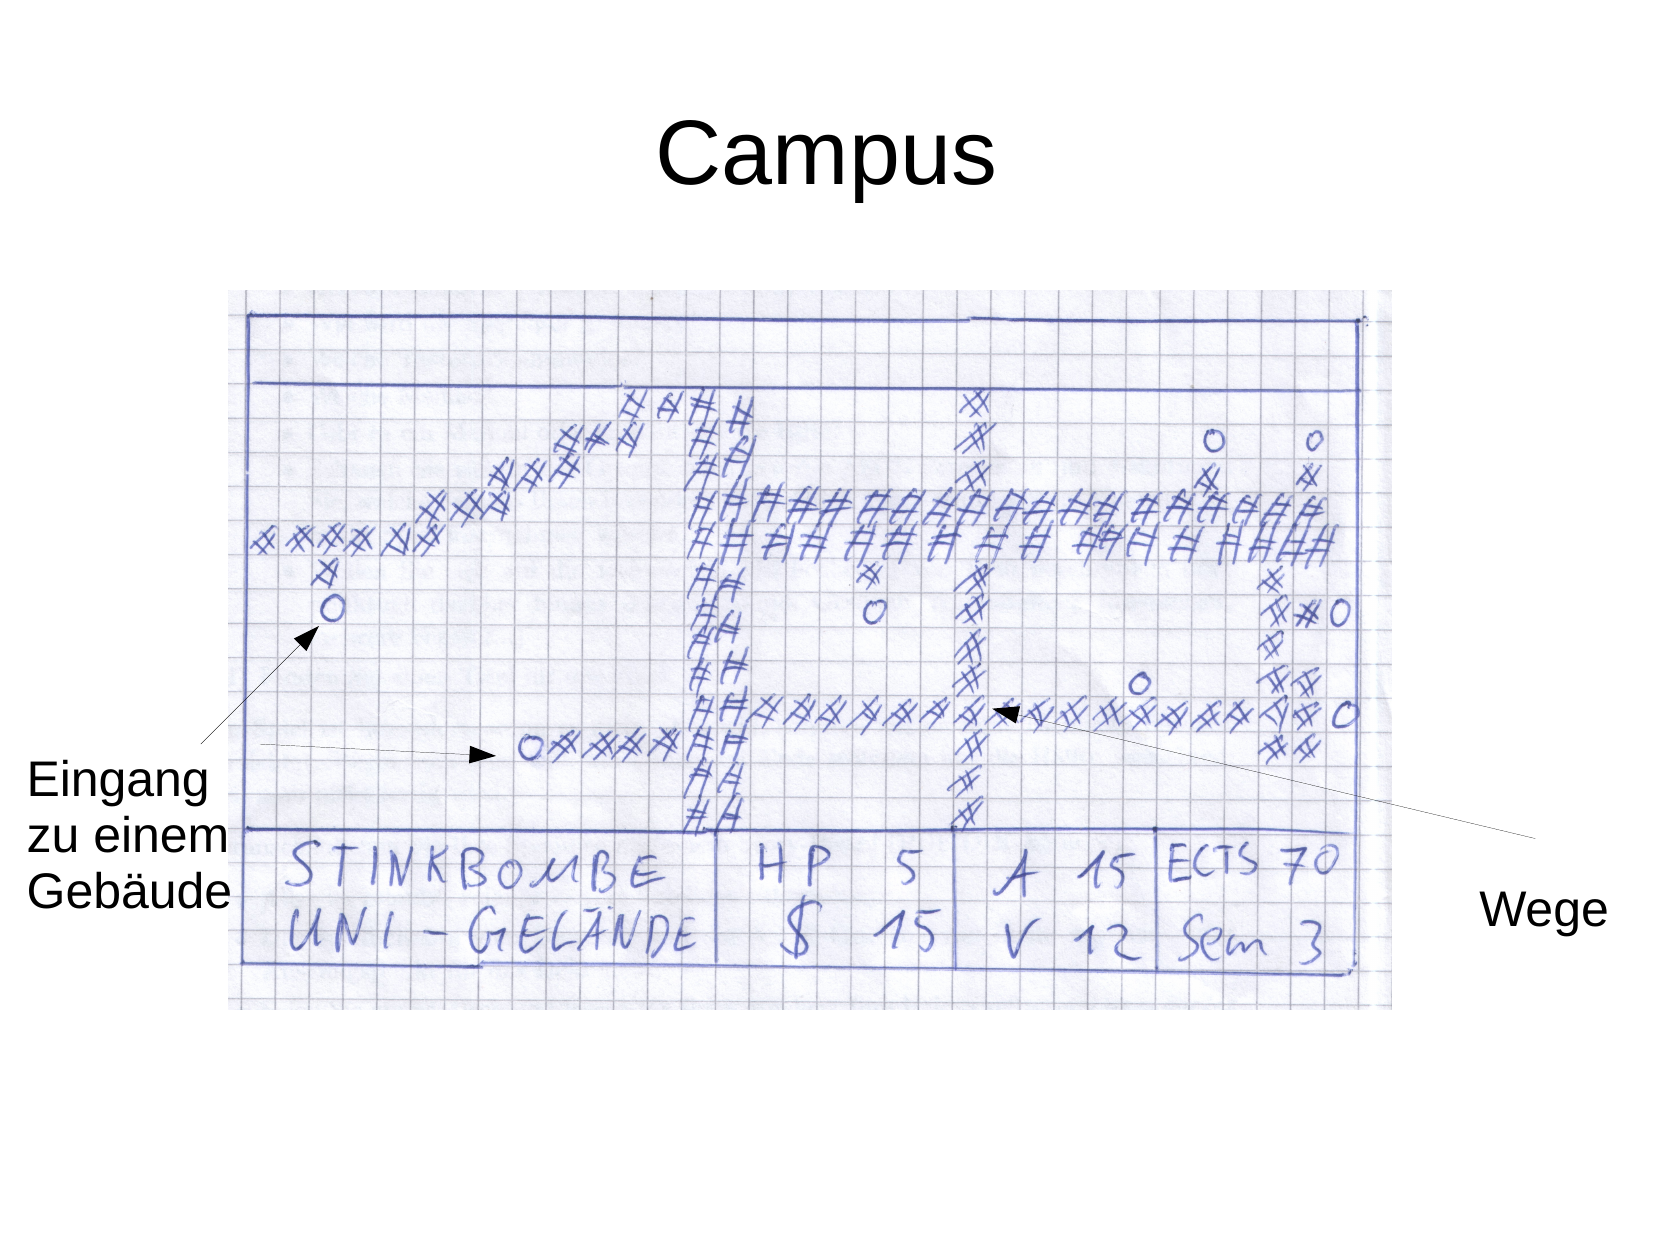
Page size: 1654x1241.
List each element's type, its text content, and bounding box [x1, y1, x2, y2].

picture [228, 290, 1392, 1010]
title Campus [82, 49, 1571, 257]
text_box Eingang zu einem Gebäude [11, 744, 260, 927]
text_box Wege [1464, 874, 1654, 945]
